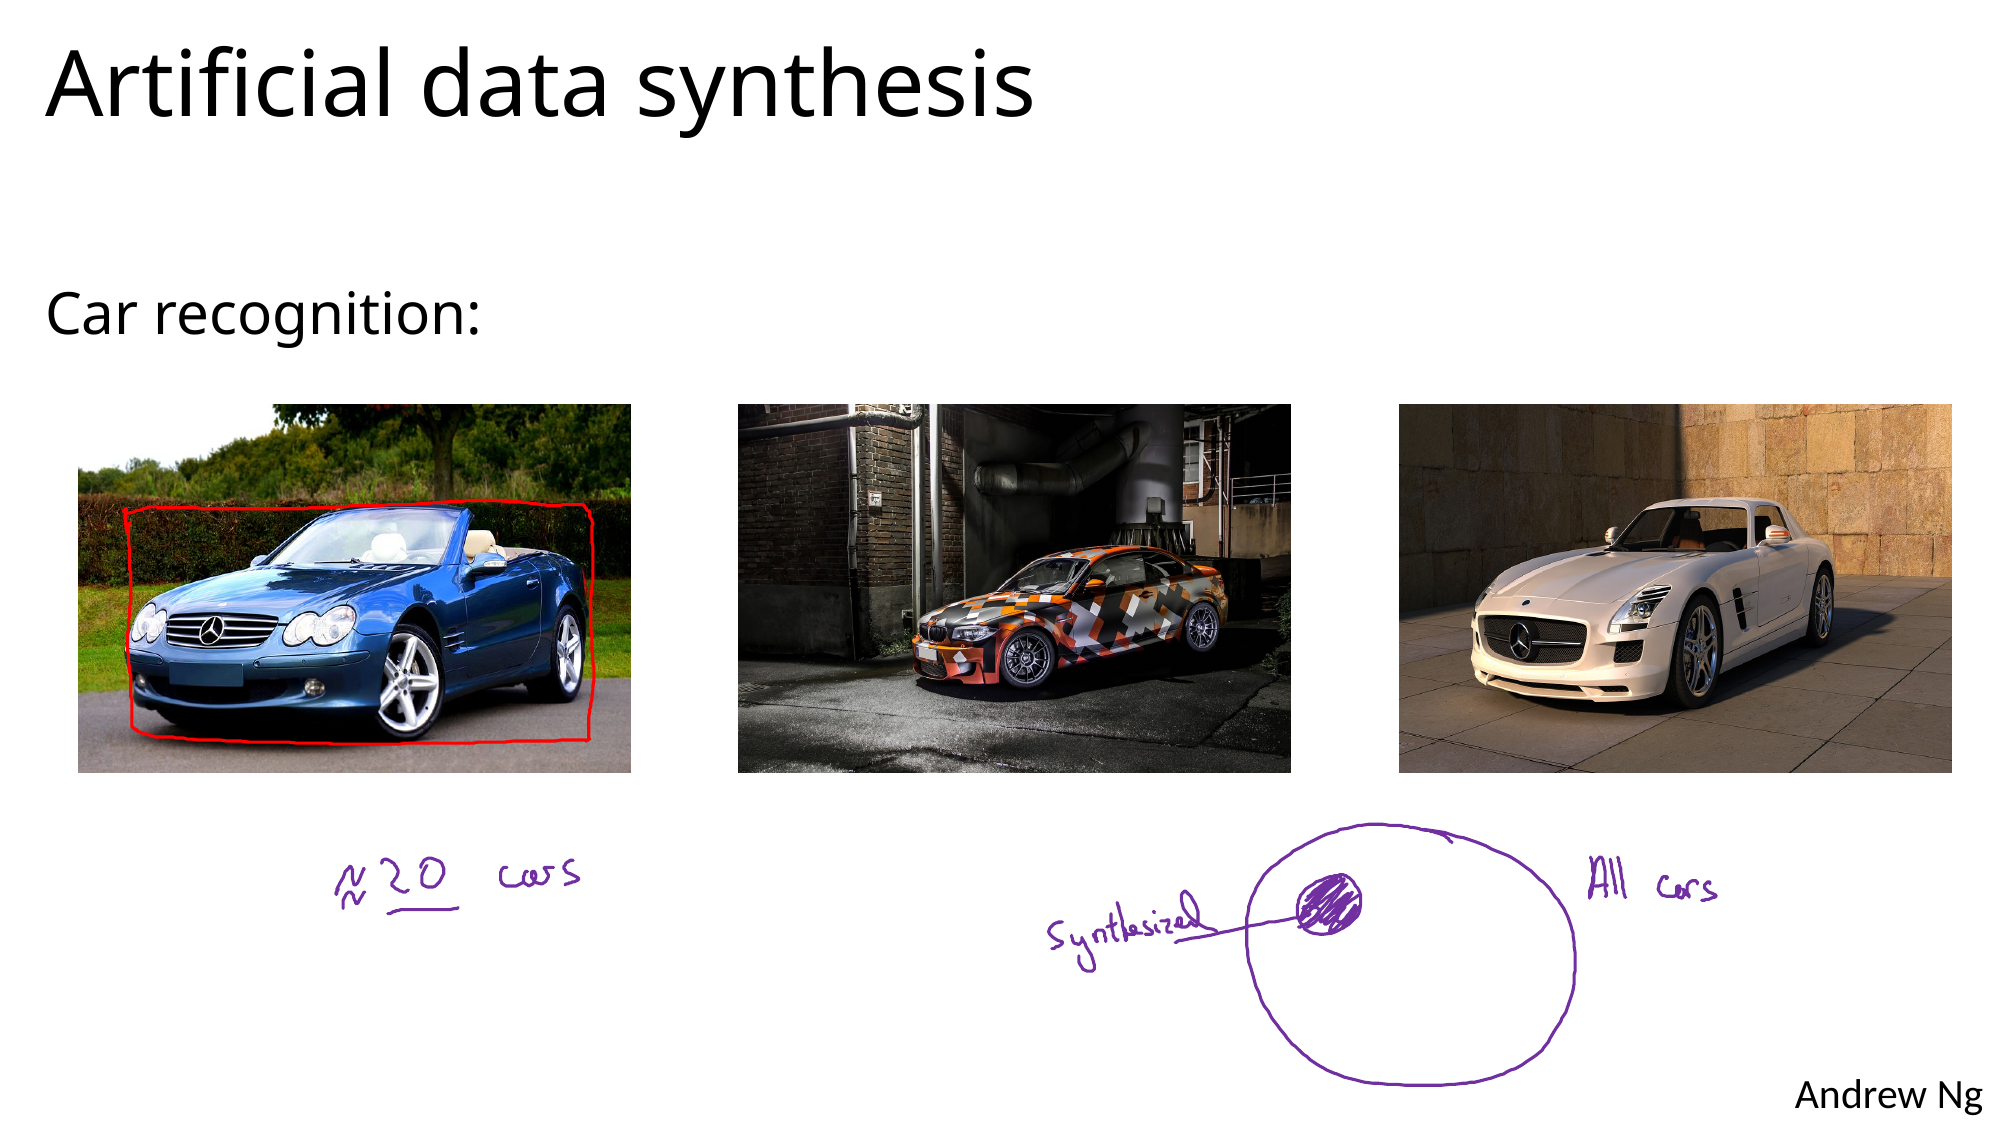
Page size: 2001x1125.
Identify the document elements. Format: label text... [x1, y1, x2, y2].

picture [78, 404, 1952, 1090]
title Artificial data synthesis [30, 29, 2000, 248]
text_box Car recognition: [30, 268, 499, 355]
